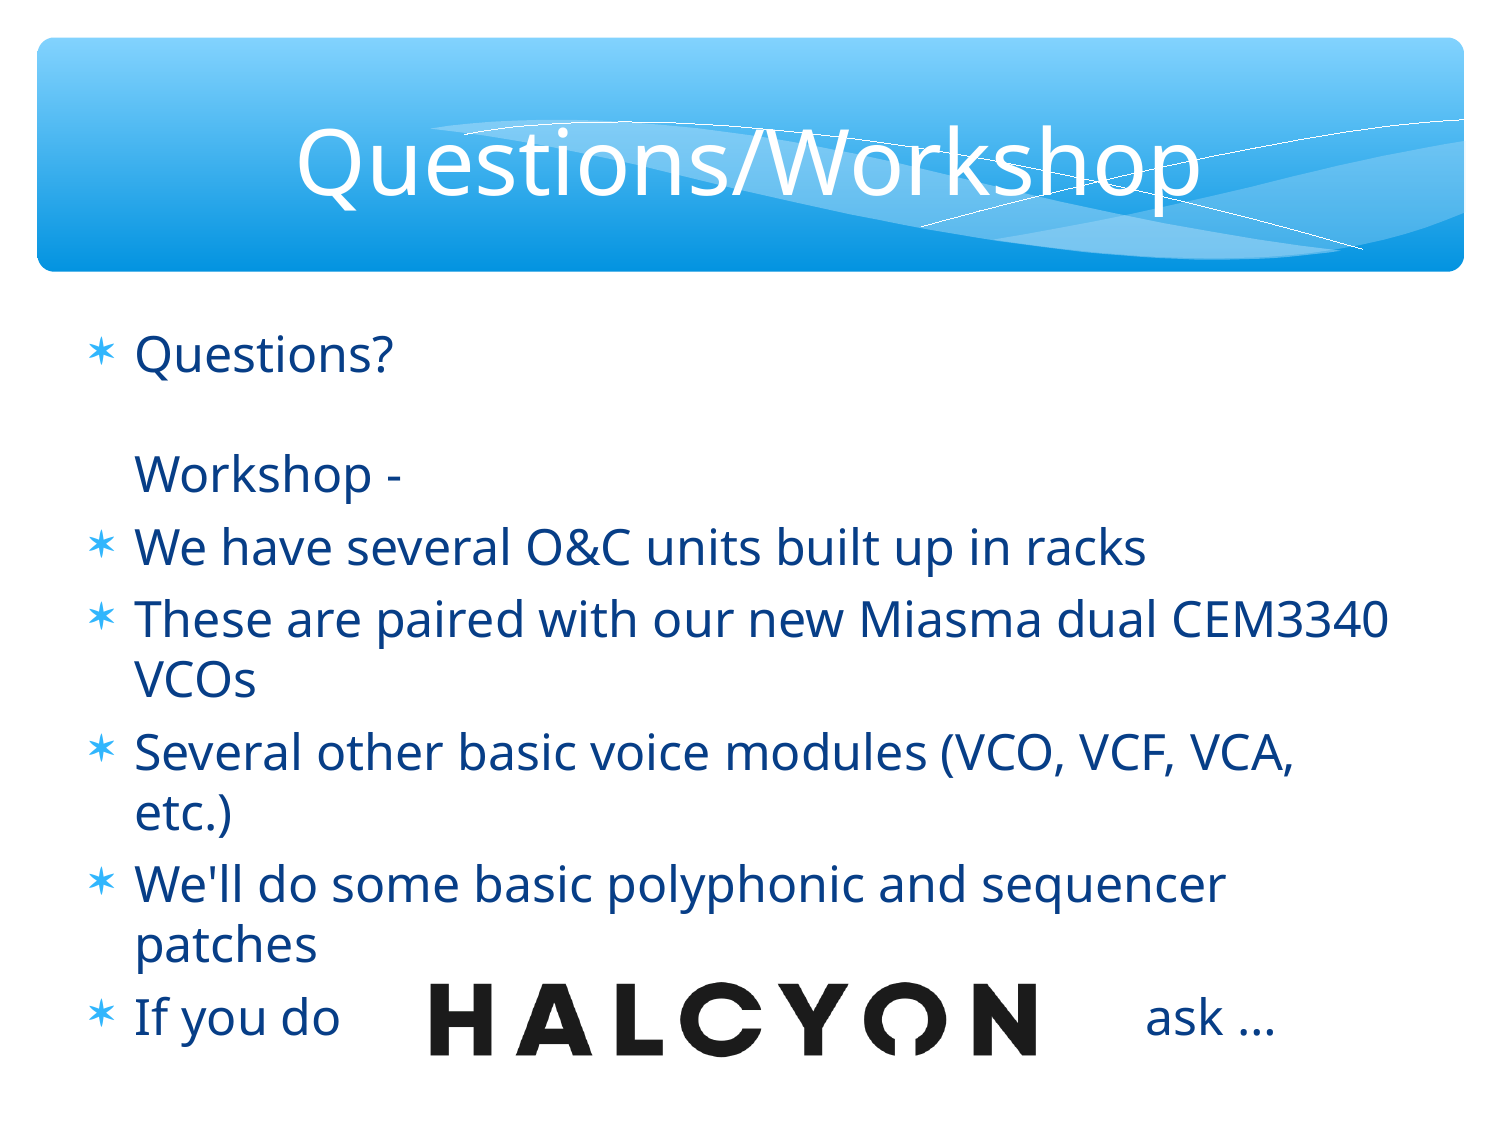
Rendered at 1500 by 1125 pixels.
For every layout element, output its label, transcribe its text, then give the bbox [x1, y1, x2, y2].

title Questions/Workshop [75, 40, 1426, 276]
picture [345, 915, 1141, 1120]
list Questions? Workshop - We have several O&C units built up in racks These are paired with our new Miasma dual CEM3340 VCOs Several other basic voice modules (VCO, VCF, VCA, etc.) We'll do some basic polyphonic and sequencer patches If you don't understand something, please ask … [74, 314, 1411, 1066]
